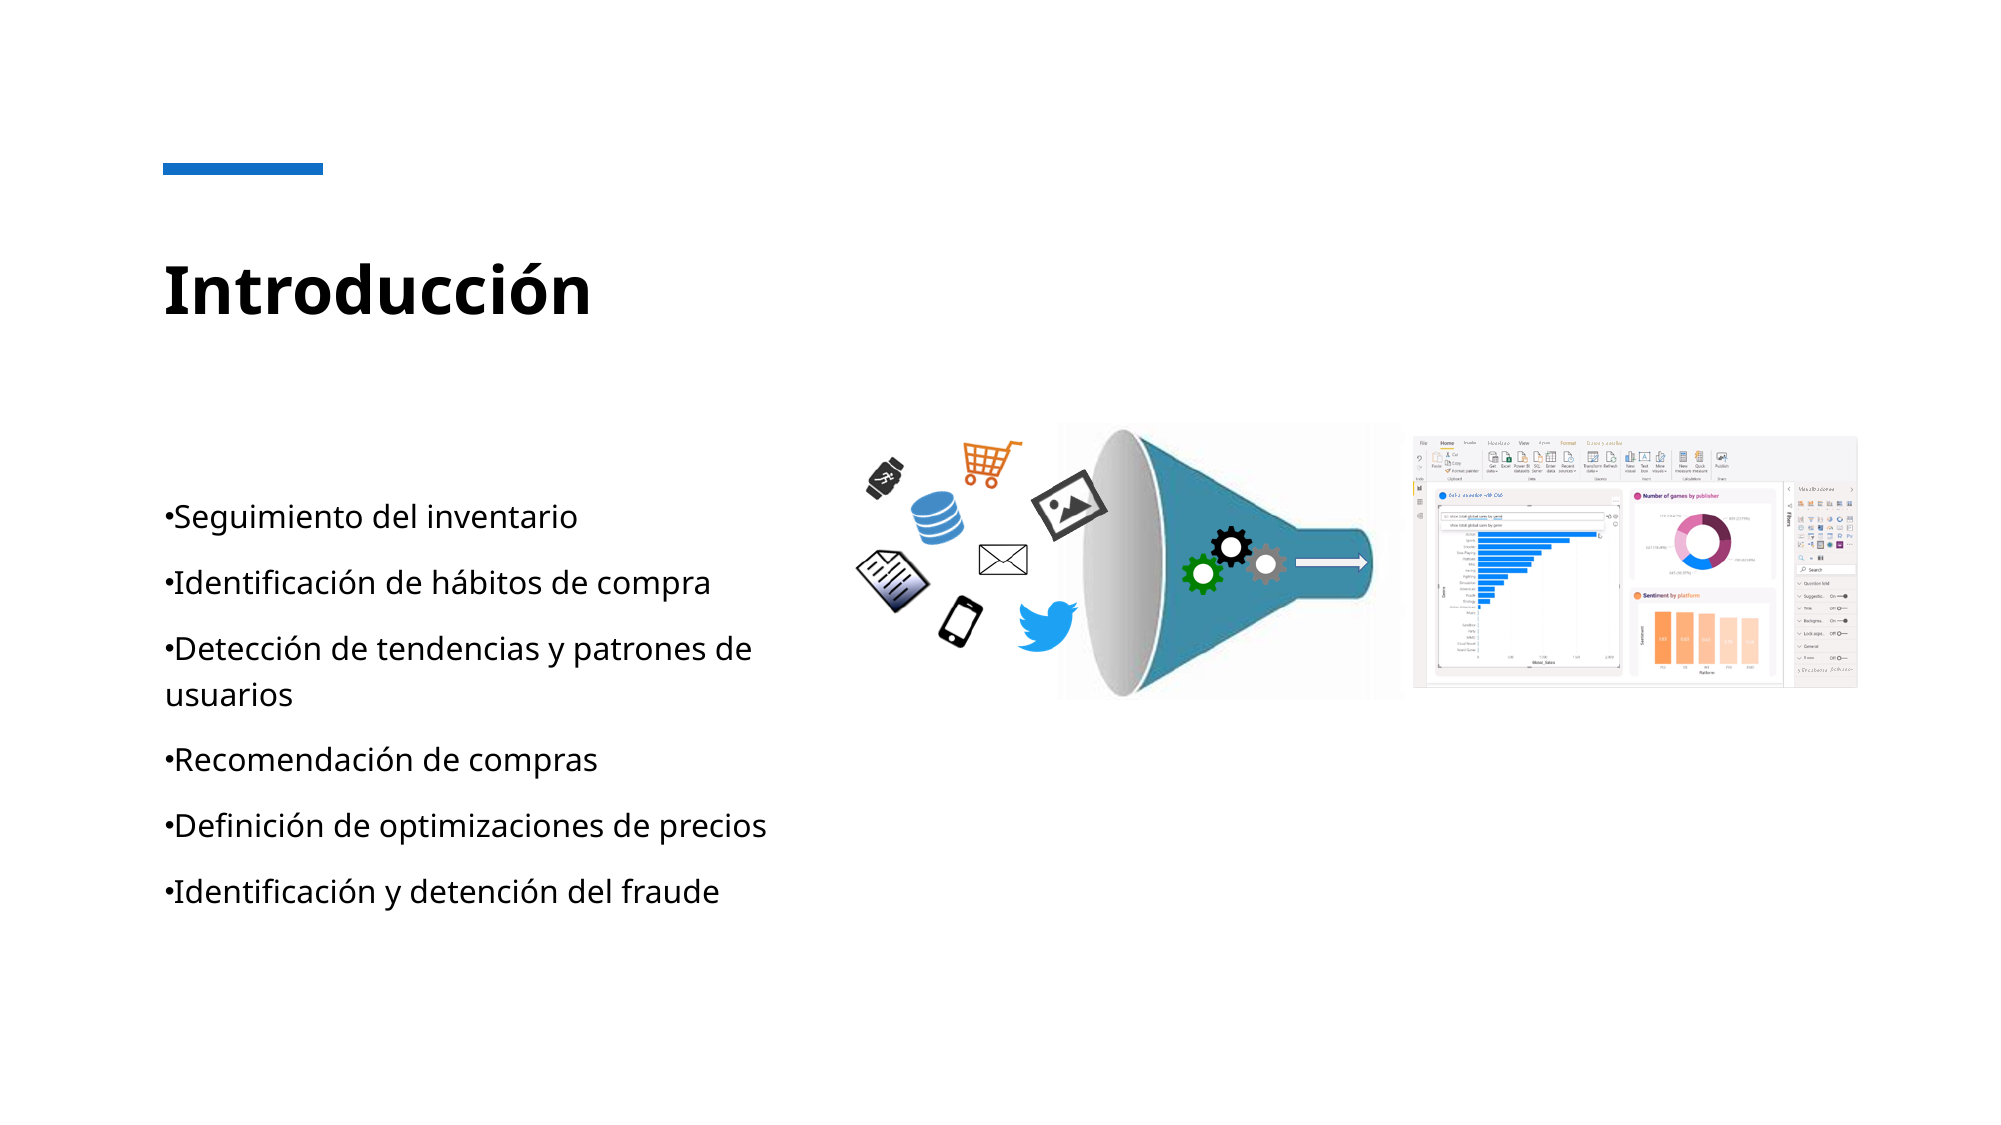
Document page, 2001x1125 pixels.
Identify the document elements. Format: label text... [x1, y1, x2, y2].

title Introducción [149, 239, 783, 481]
list Seguimiento del inventario Identificación de hábitos de compra Detección de tendencias y patrones de usuarios Recomendación de compras Definición de optimizaciones de precios Identificación y detención del fraude [149, 481, 783, 963]
picture [850, 423, 1863, 700]
